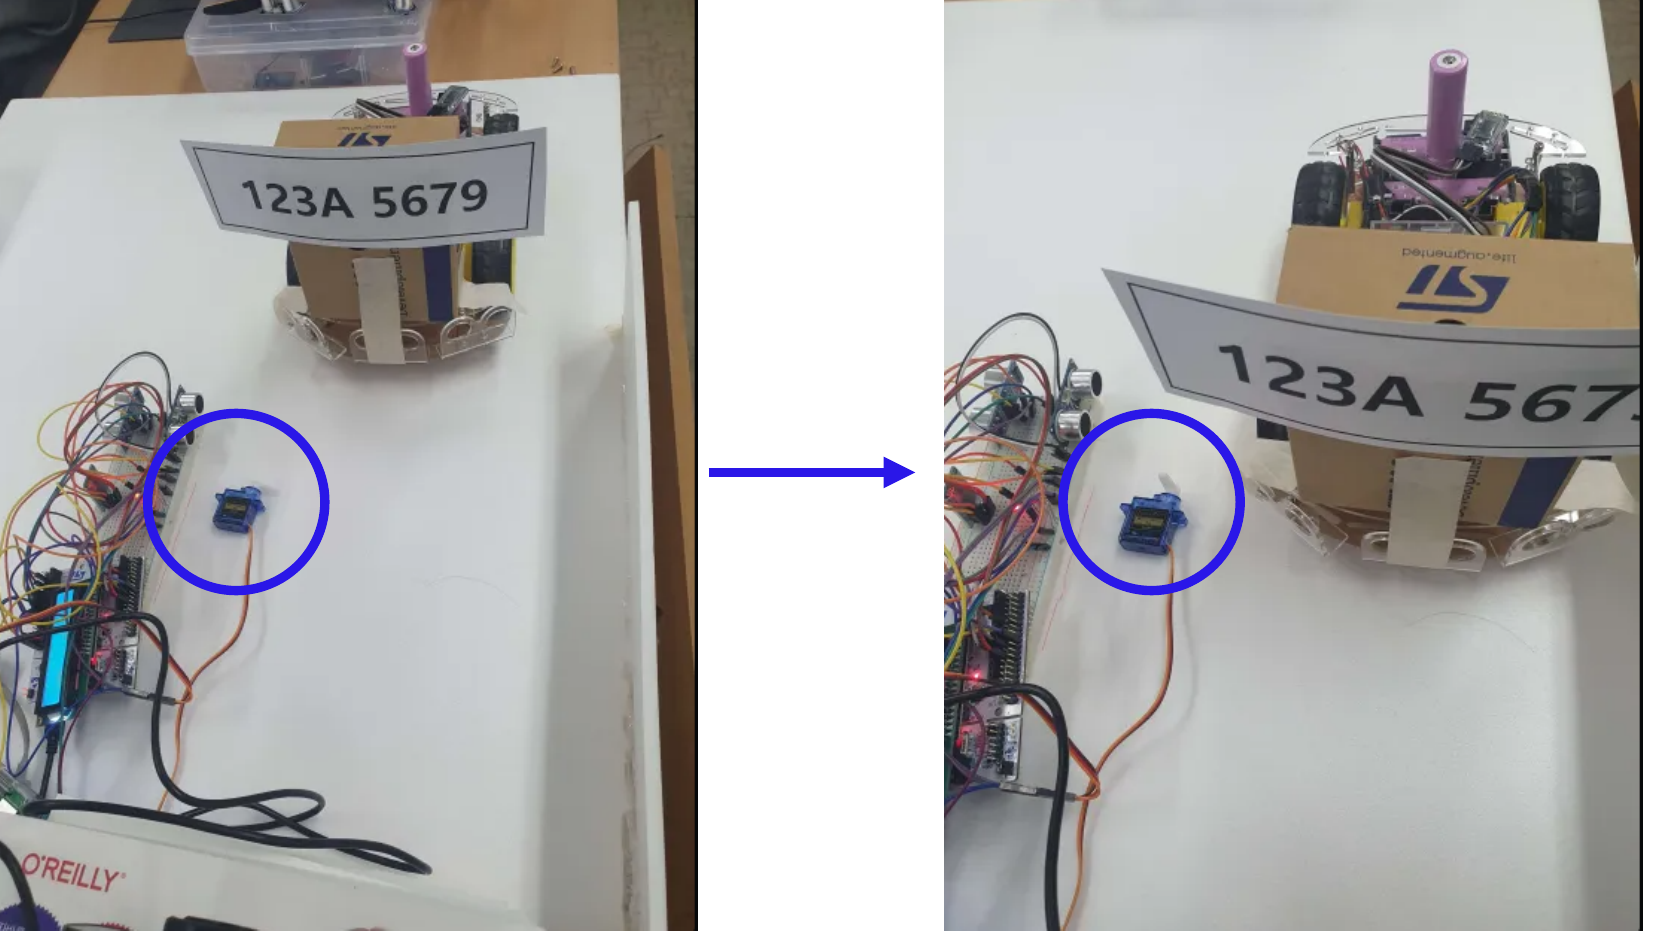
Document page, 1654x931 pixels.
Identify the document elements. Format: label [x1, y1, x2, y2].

picture [944, 0, 1643, 931]
picture [0, 0, 698, 931]
